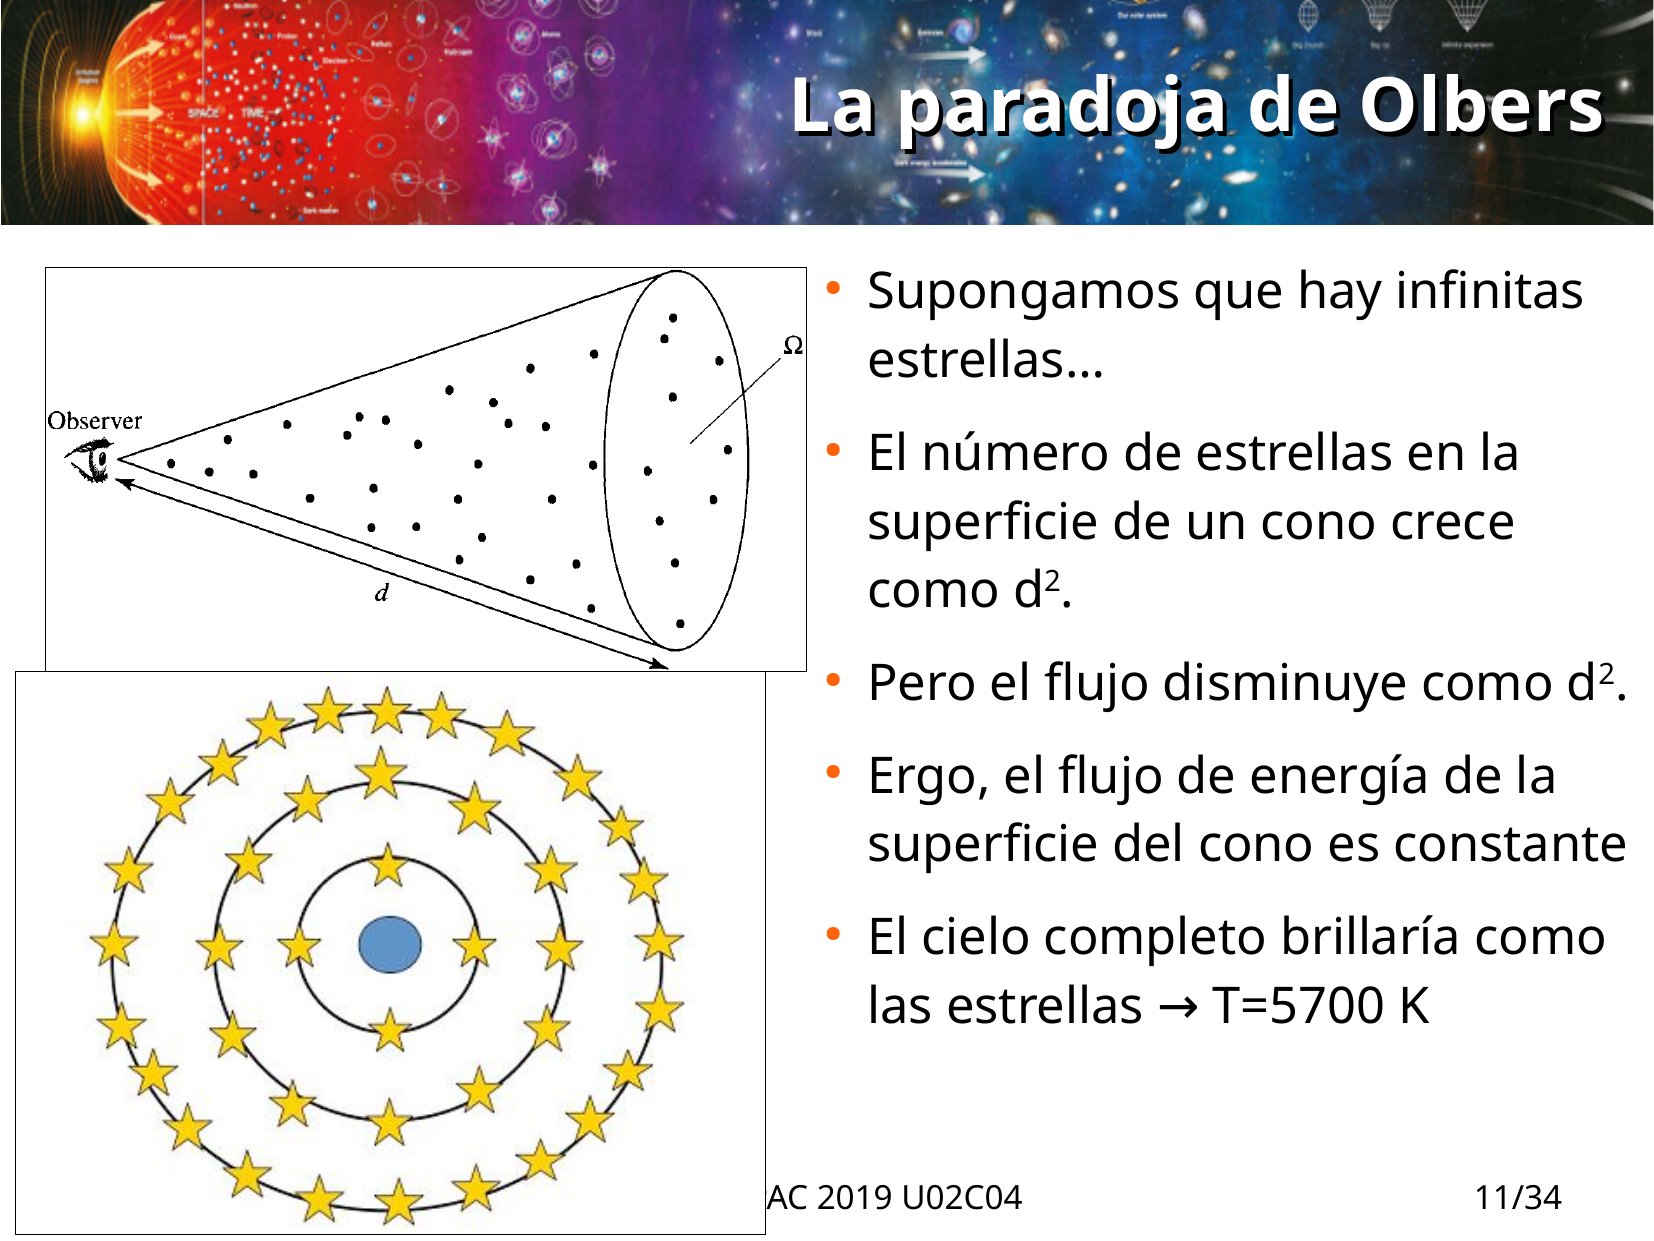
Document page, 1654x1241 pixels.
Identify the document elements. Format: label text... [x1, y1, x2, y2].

list Supongamos que hay infinitas estrellas… El número de estrellas en la superficie de un cono crece como d2. Pero el flujo disminuye como d2. Ergo, el flujo de energía de la superficie del cono es constante El cielo completo brillaría como las estrellas → T=5700 K [810, 255, 1636, 1186]
picture [1, 0, 1654, 225]
title La paradoja de Olbers [45, 15, 1606, 191]
picture [15, 267, 807, 1235]
